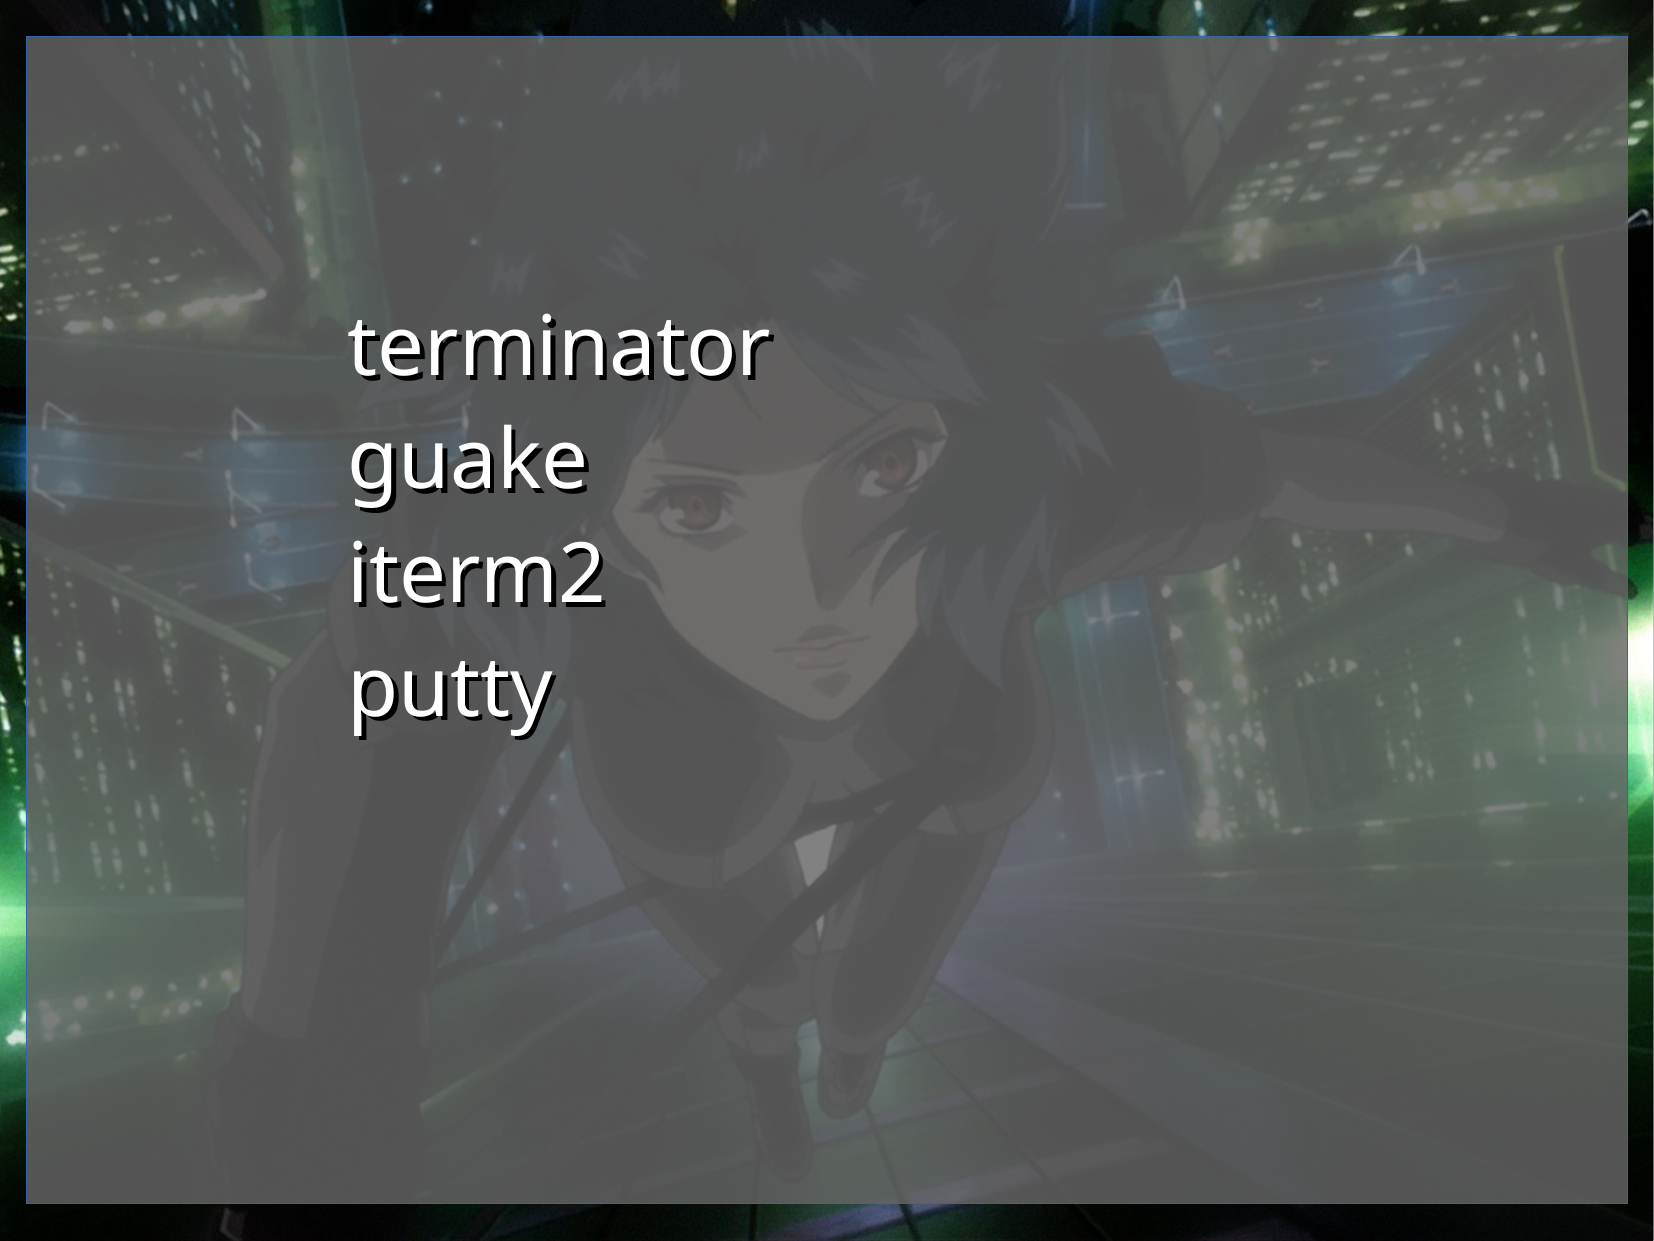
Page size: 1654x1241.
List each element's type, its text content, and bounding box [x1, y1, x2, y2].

text_box terminator guake iterm2 putty [332, 279, 1321, 962]
text_box [26, 36, 1628, 1204]
picture [0, 0, 1654, 1241]
